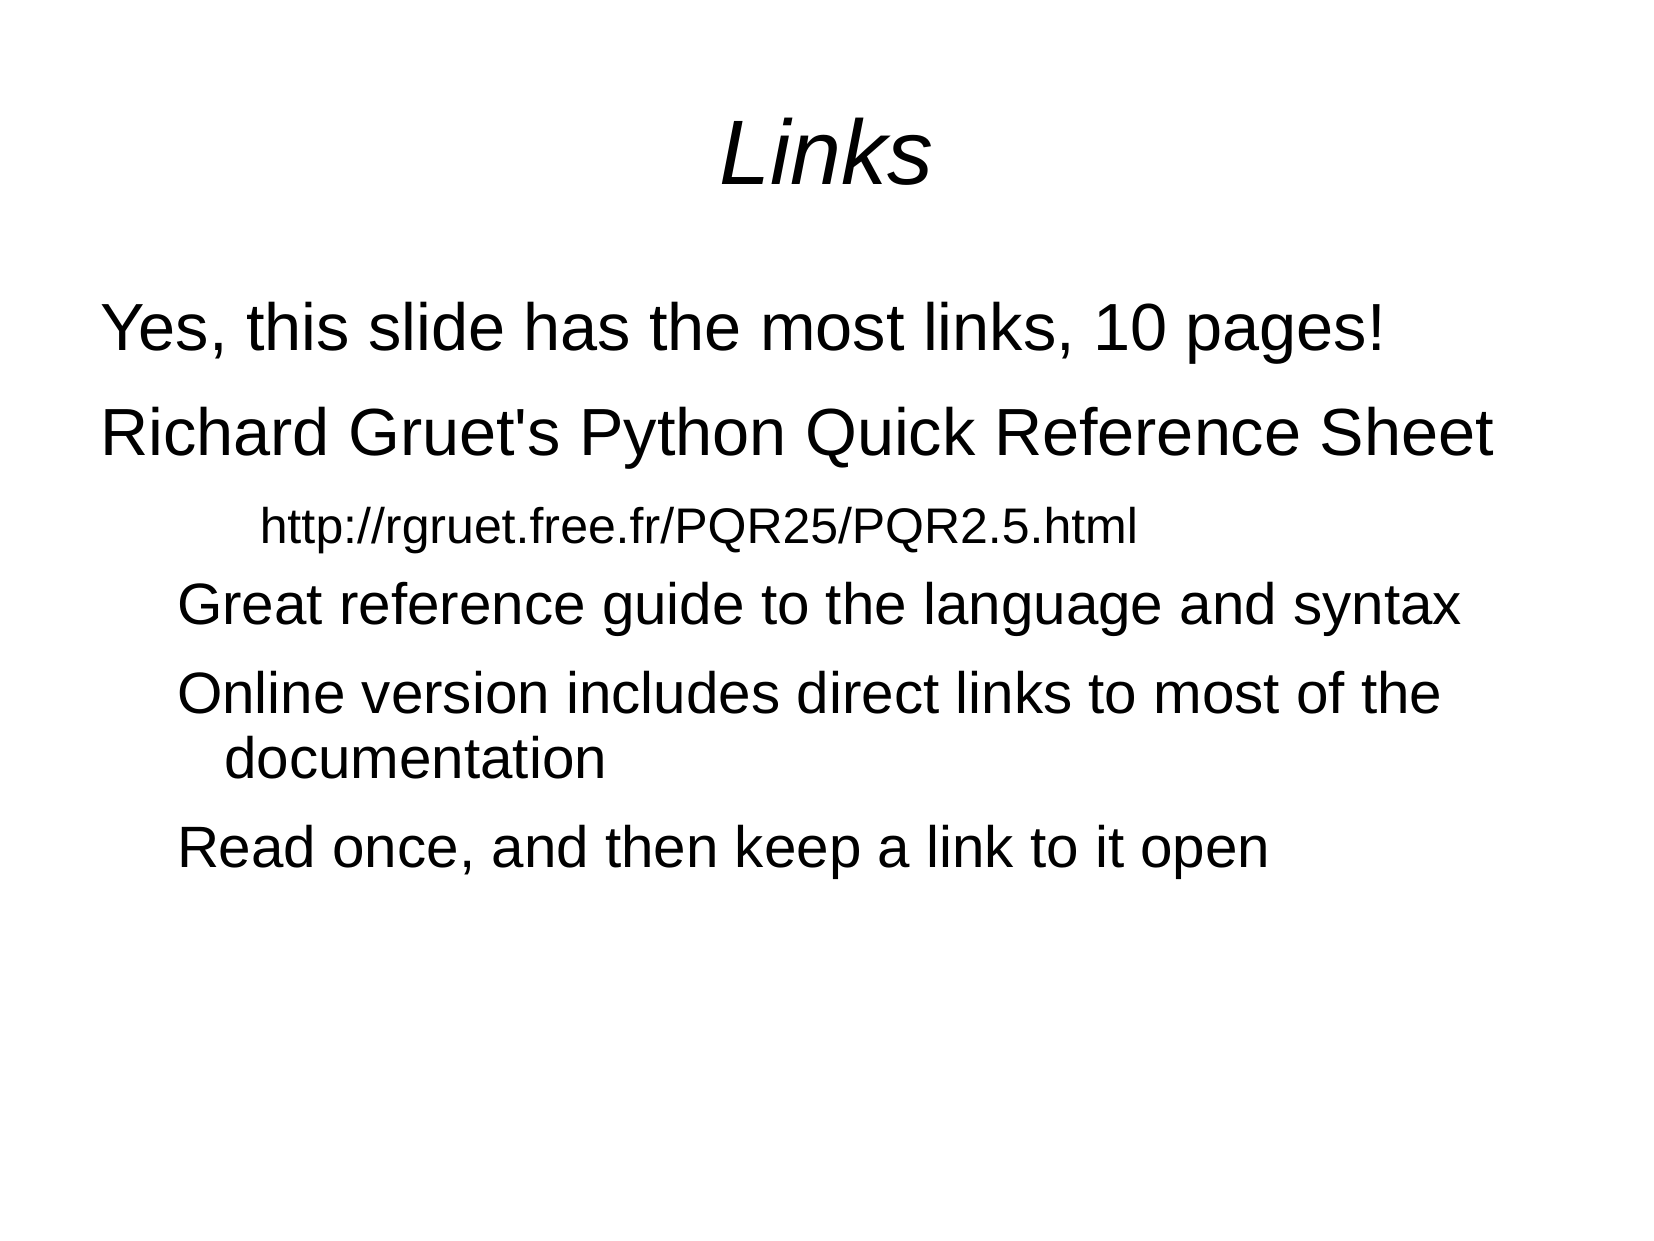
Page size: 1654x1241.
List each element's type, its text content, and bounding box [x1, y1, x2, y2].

title Links [82, 56, 1571, 250]
list Yes, this slide has the most links, 10 pages! Richard Gruet's Python Quick Reference Sheet http://rgruet.free.fr/PQR25/PQR2.5.html Great reference guide to the language and syntax Online version includes direct links to most of the documentation Read once, and then keep a link to it open [82, 290, 1571, 1094]
